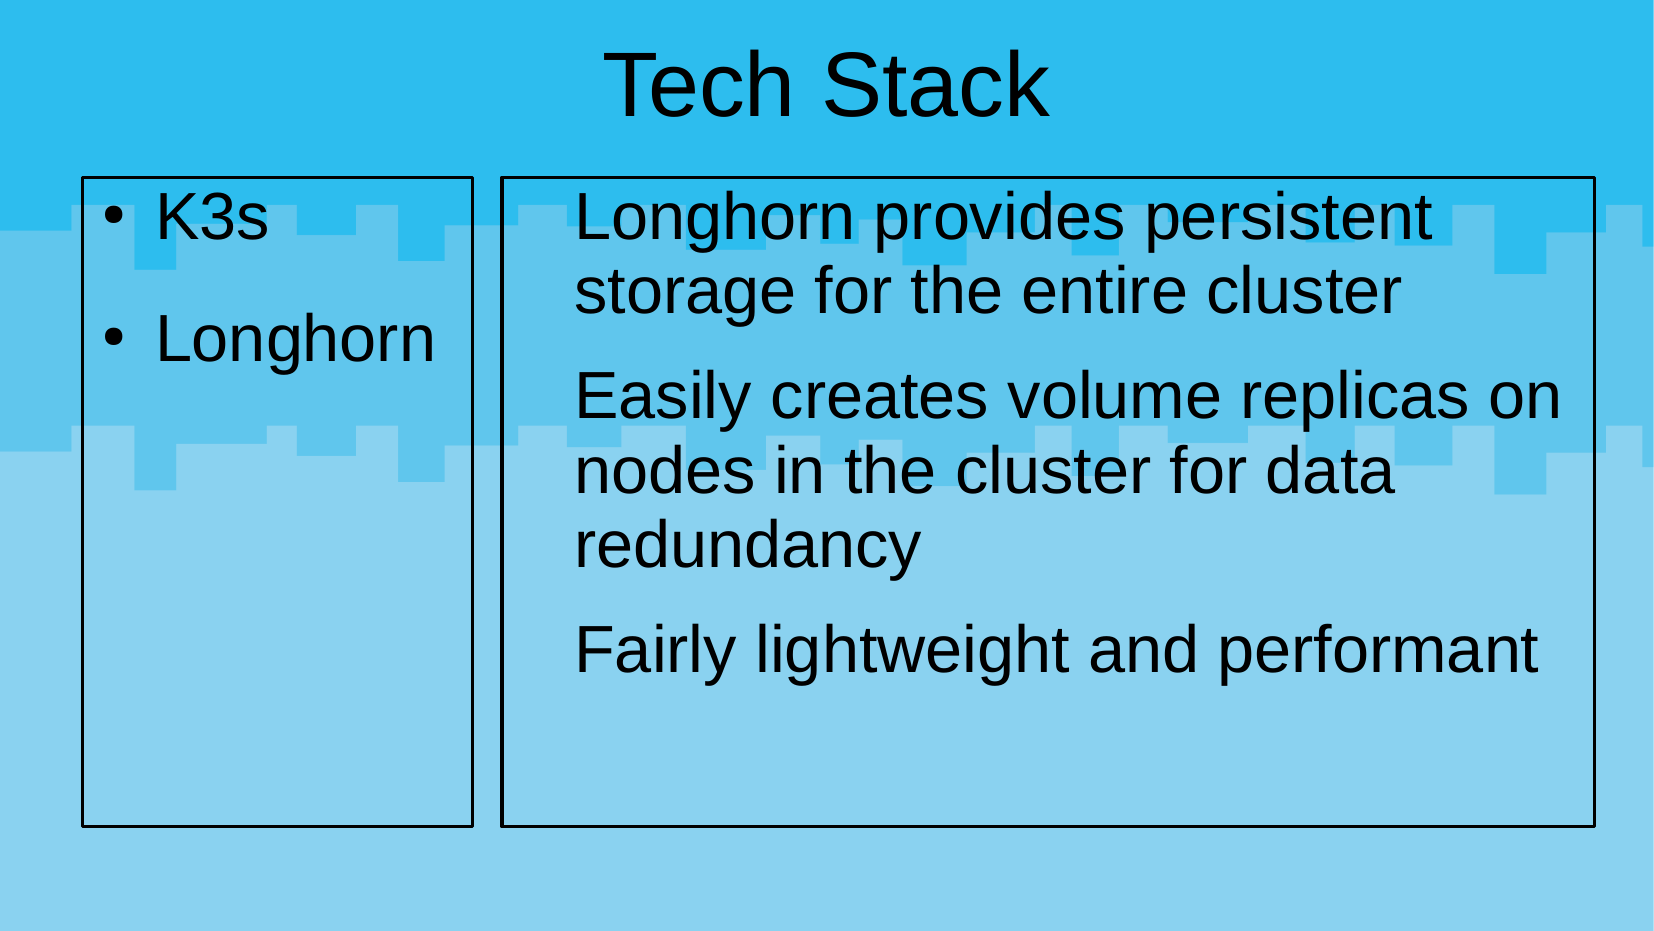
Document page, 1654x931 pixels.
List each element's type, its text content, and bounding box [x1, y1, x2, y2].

picture [0, 0, 1654, 931]
title Tech Stack [82, 7, 1571, 163]
list Longhorn provides persistent storage for the entire cluster Easily creates volume replicas on nodes in the cluster for data redundancy Fairly lightweight and performant [501, 177, 1595, 827]
list K3s Longhorn [82, 177, 473, 827]
